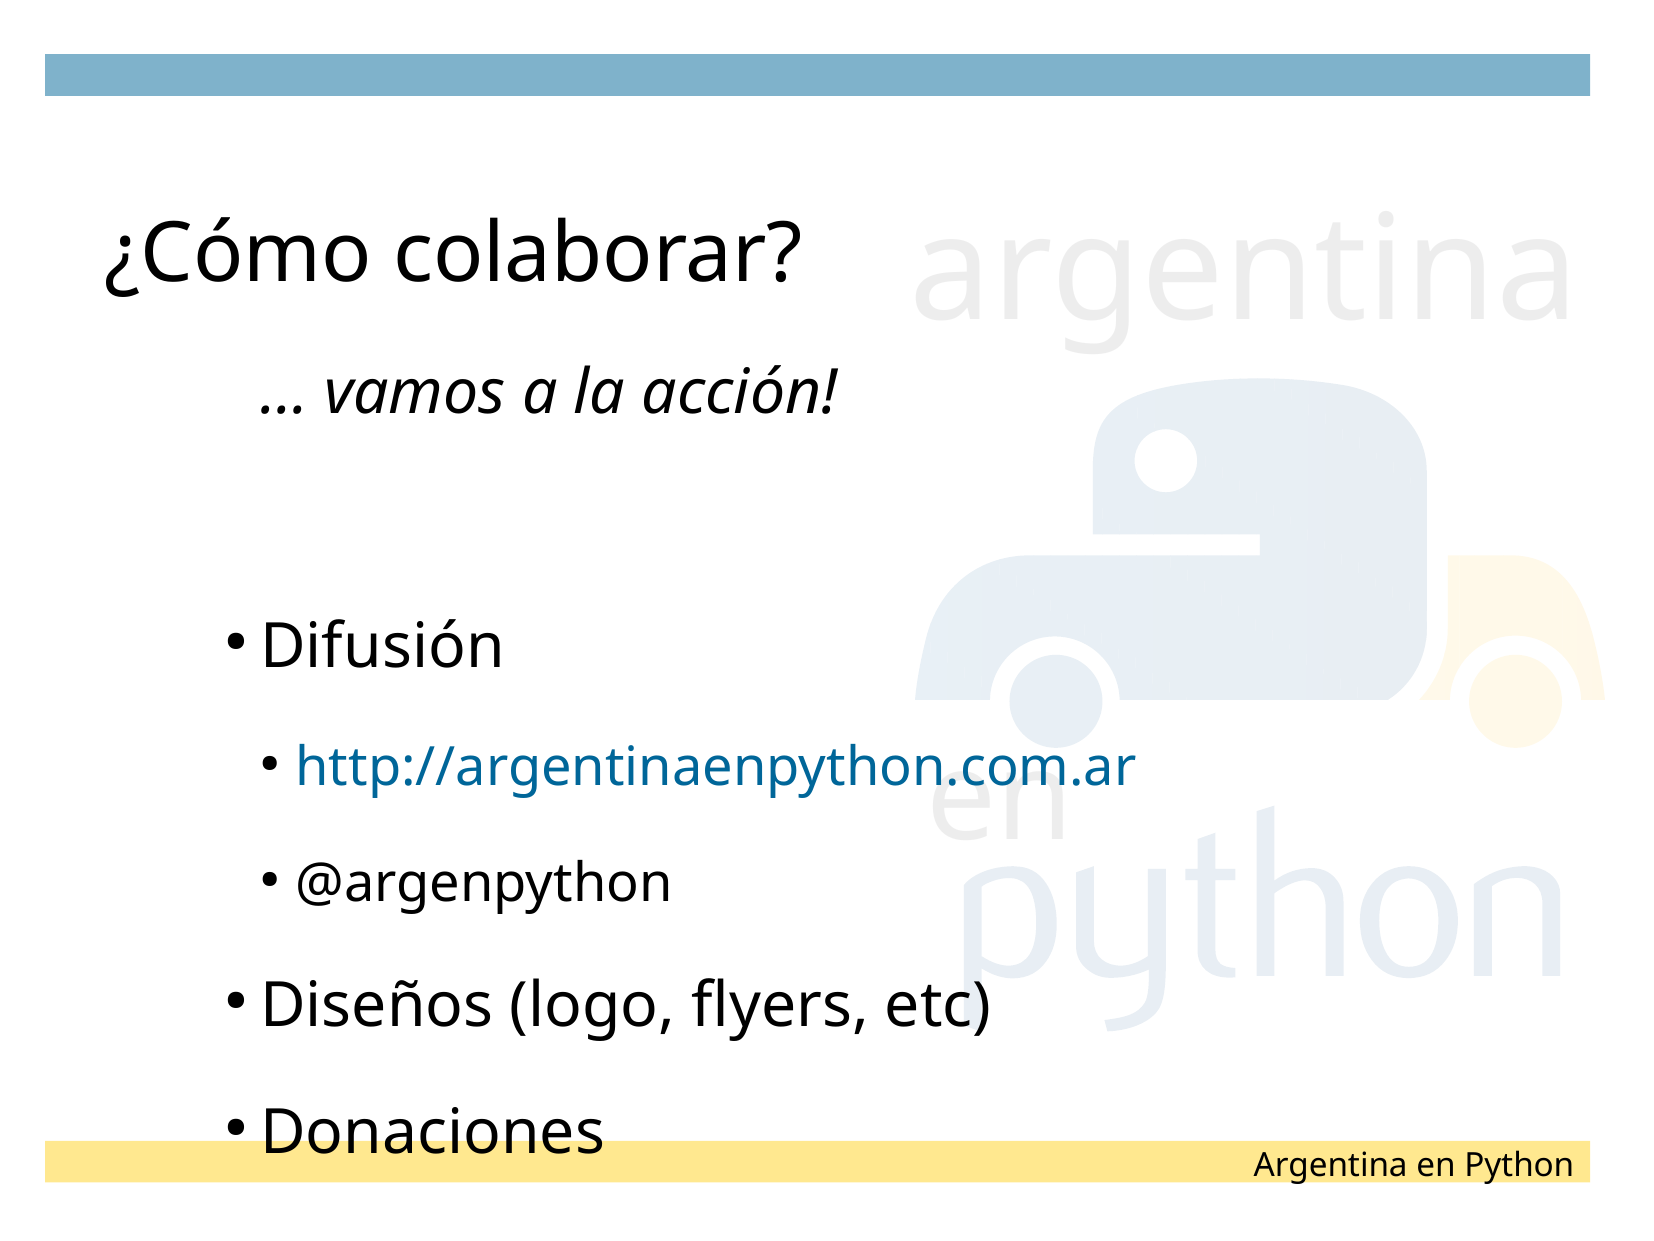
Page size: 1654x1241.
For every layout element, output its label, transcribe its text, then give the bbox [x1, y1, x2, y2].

text_box … vamos a la acción! Difusión http://argentinaenpython.com.ar @argenpython Diseños (logo, flyers, etc) Donaciones [180, 339, 1546, 1192]
text_box Argentina en Python [1238, 1133, 1654, 1187]
text_box ¿Cómo colaborar? [90, 185, 1216, 294]
picture [915, 208, 1606, 1032]
